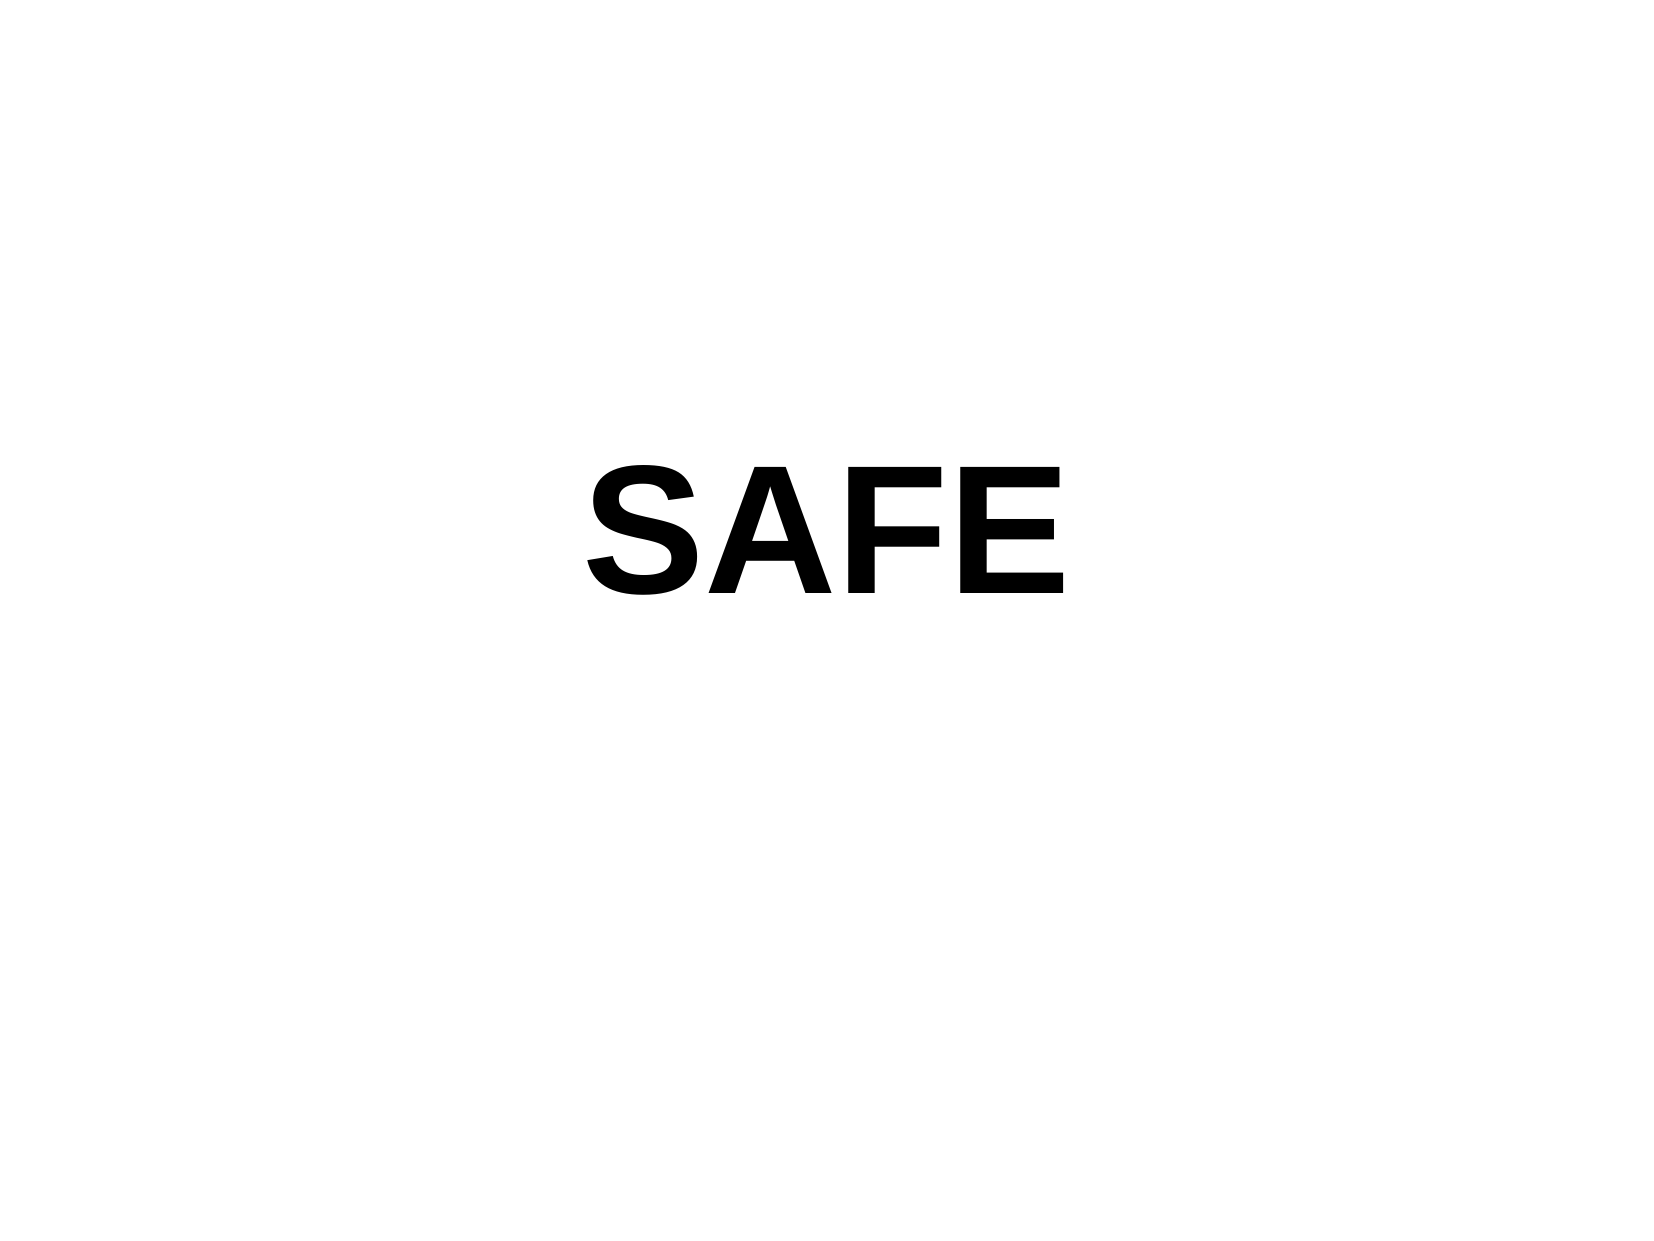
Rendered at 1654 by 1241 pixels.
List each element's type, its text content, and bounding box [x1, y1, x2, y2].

subtitle SAFE [82, 49, 1571, 1010]
